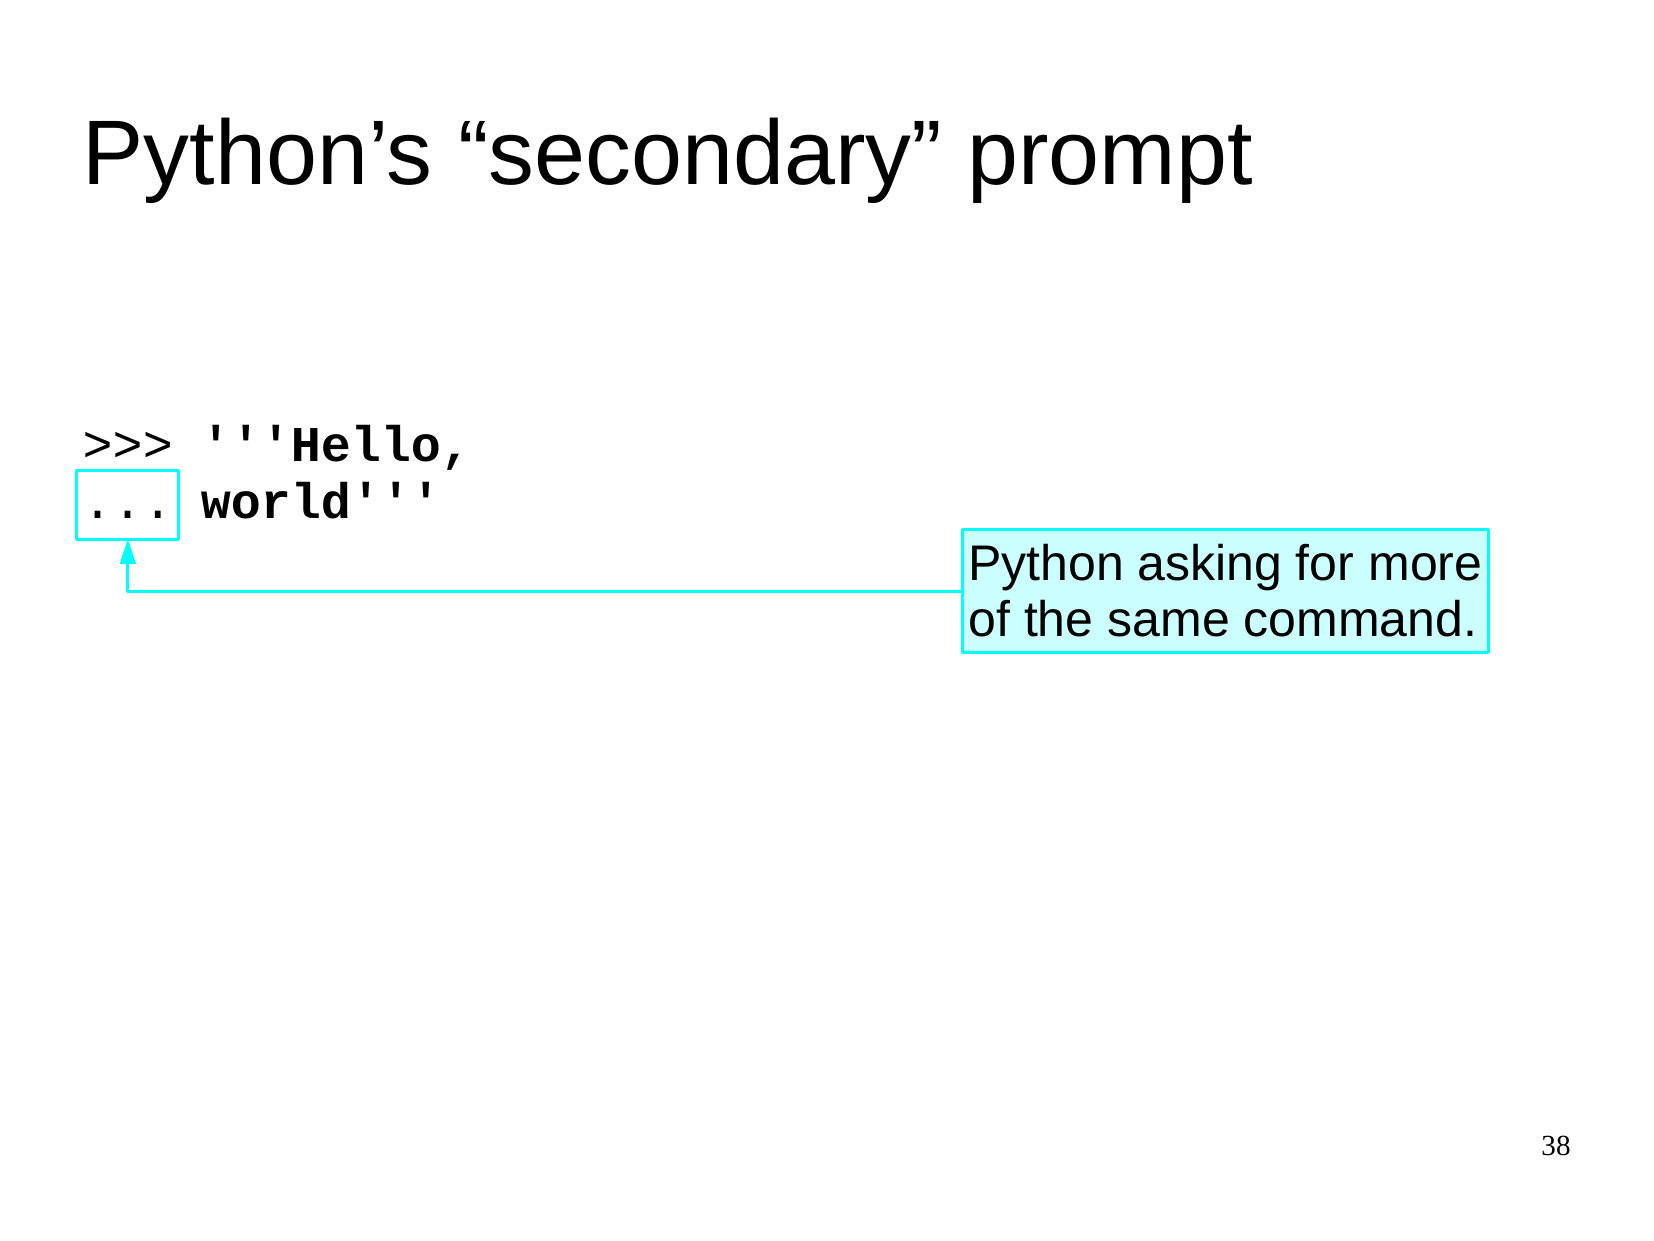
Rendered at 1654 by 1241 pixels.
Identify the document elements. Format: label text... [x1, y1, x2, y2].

text_box ... [76, 470, 179, 540]
text_box Python asking for more of the same command. [962, 529, 1489, 653]
title Python’s “secondary” prompt [82, 49, 1571, 257]
text_box '''Hello, world''' [195, 413, 477, 540]
text_box >>> [76, 413, 179, 469]
